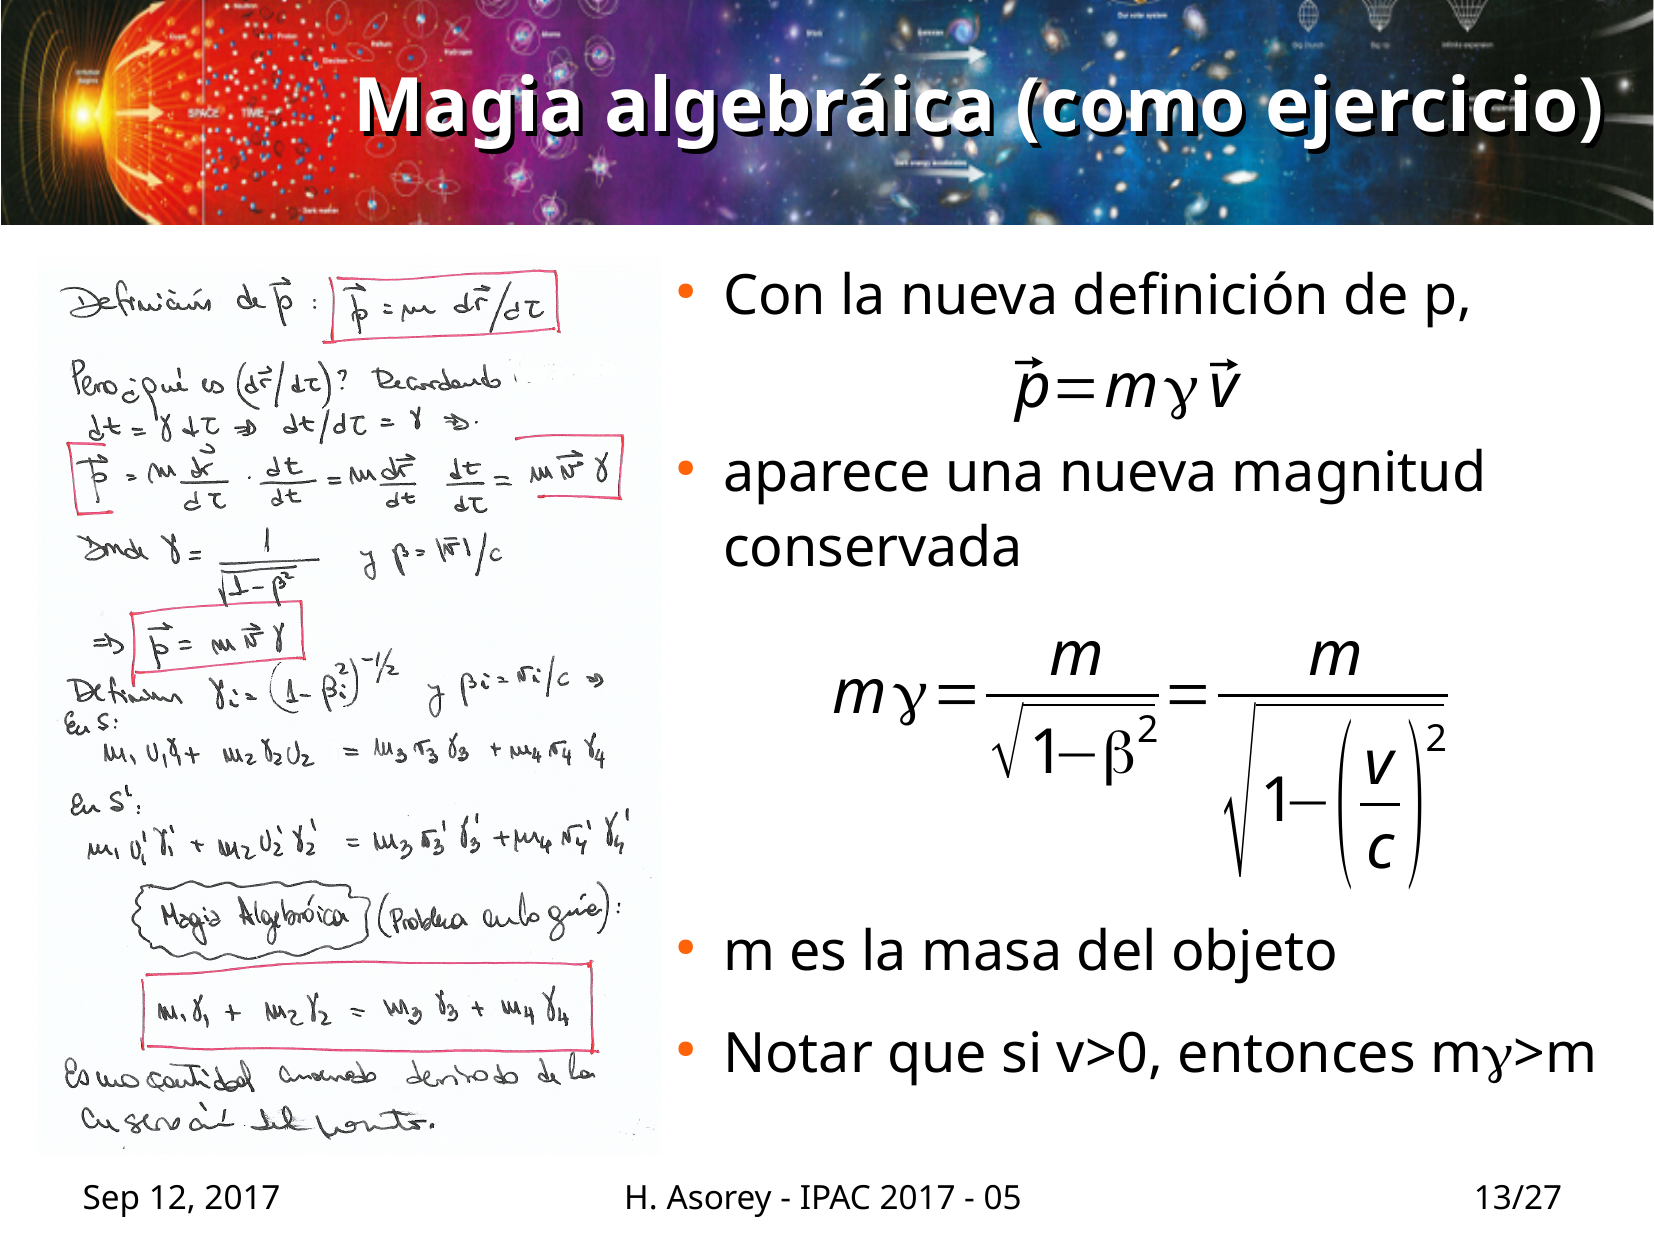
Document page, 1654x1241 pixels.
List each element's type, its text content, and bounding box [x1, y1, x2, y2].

picture [37, 254, 661, 1156]
chart [825, 615, 1458, 893]
picture [1, 0, 1654, 225]
title Magia algebráica (como ejercicio) [45, 15, 1606, 191]
list Con la nueva definición de p, aparece una nueva magnitud conservada m es la masa del objeto Notar que si v>0, entonces mg>m [660, 255, 1606, 1156]
chart [1005, 347, 1249, 423]
